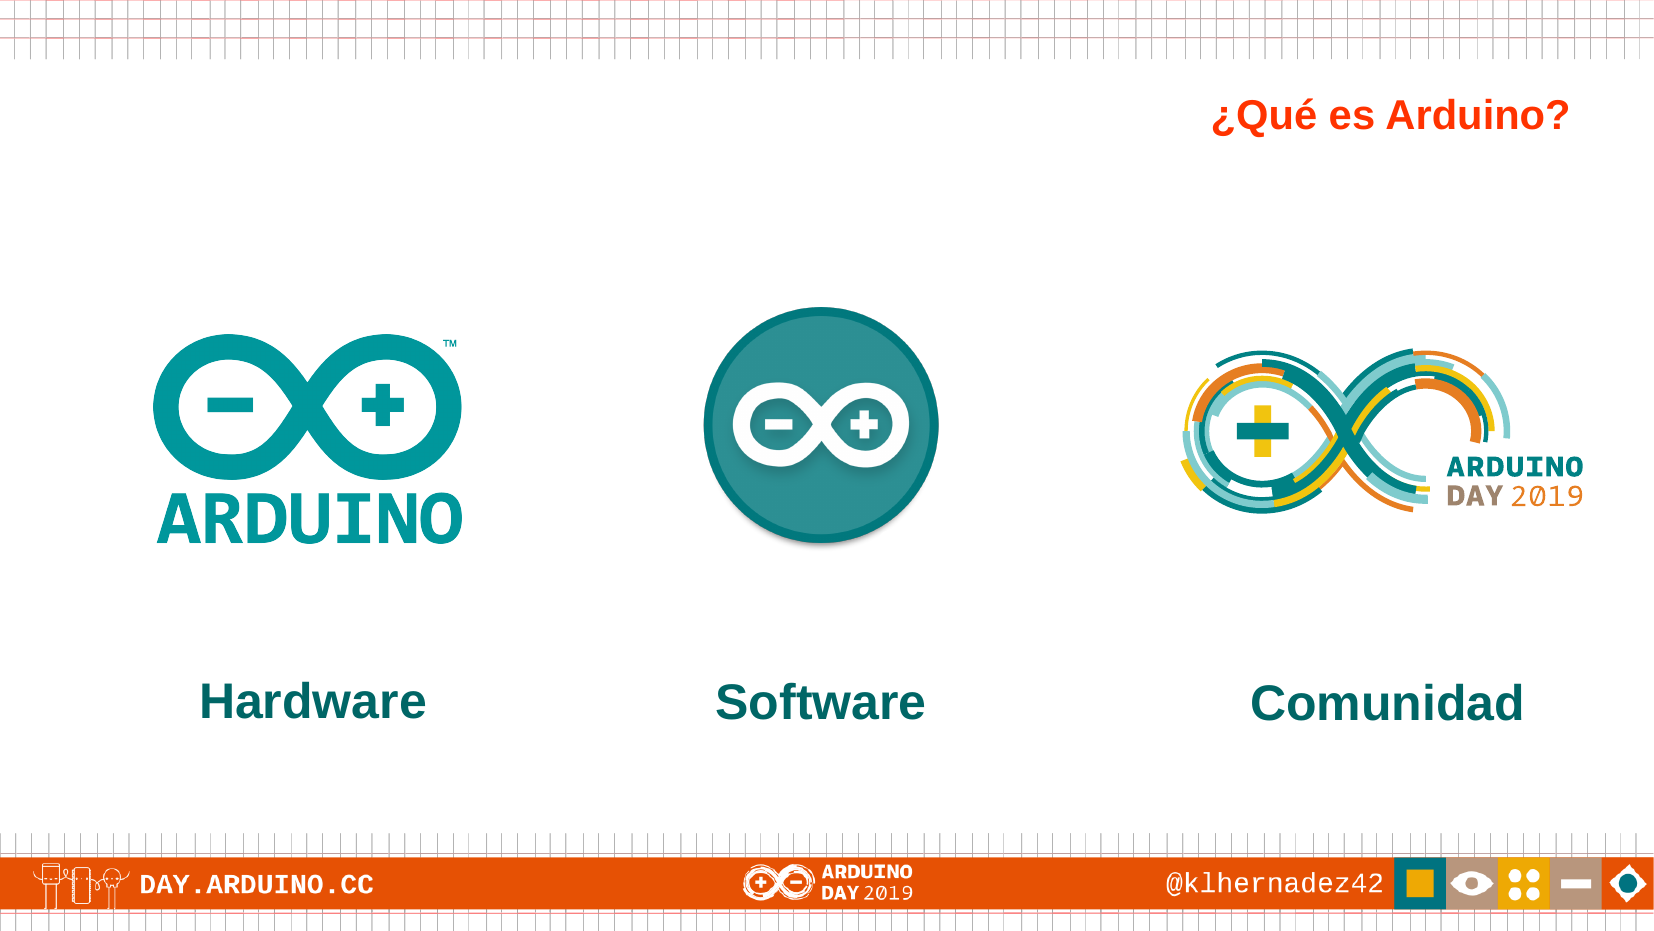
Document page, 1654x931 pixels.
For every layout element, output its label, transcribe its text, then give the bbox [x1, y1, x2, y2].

title ¿Qué es Arduino? [82, 37, 1571, 193]
list Software [602, 674, 1040, 768]
list Hardware [59, 673, 497, 766]
picture [0, 0, 1654, 931]
list Comunidad [1133, 675, 1571, 768]
